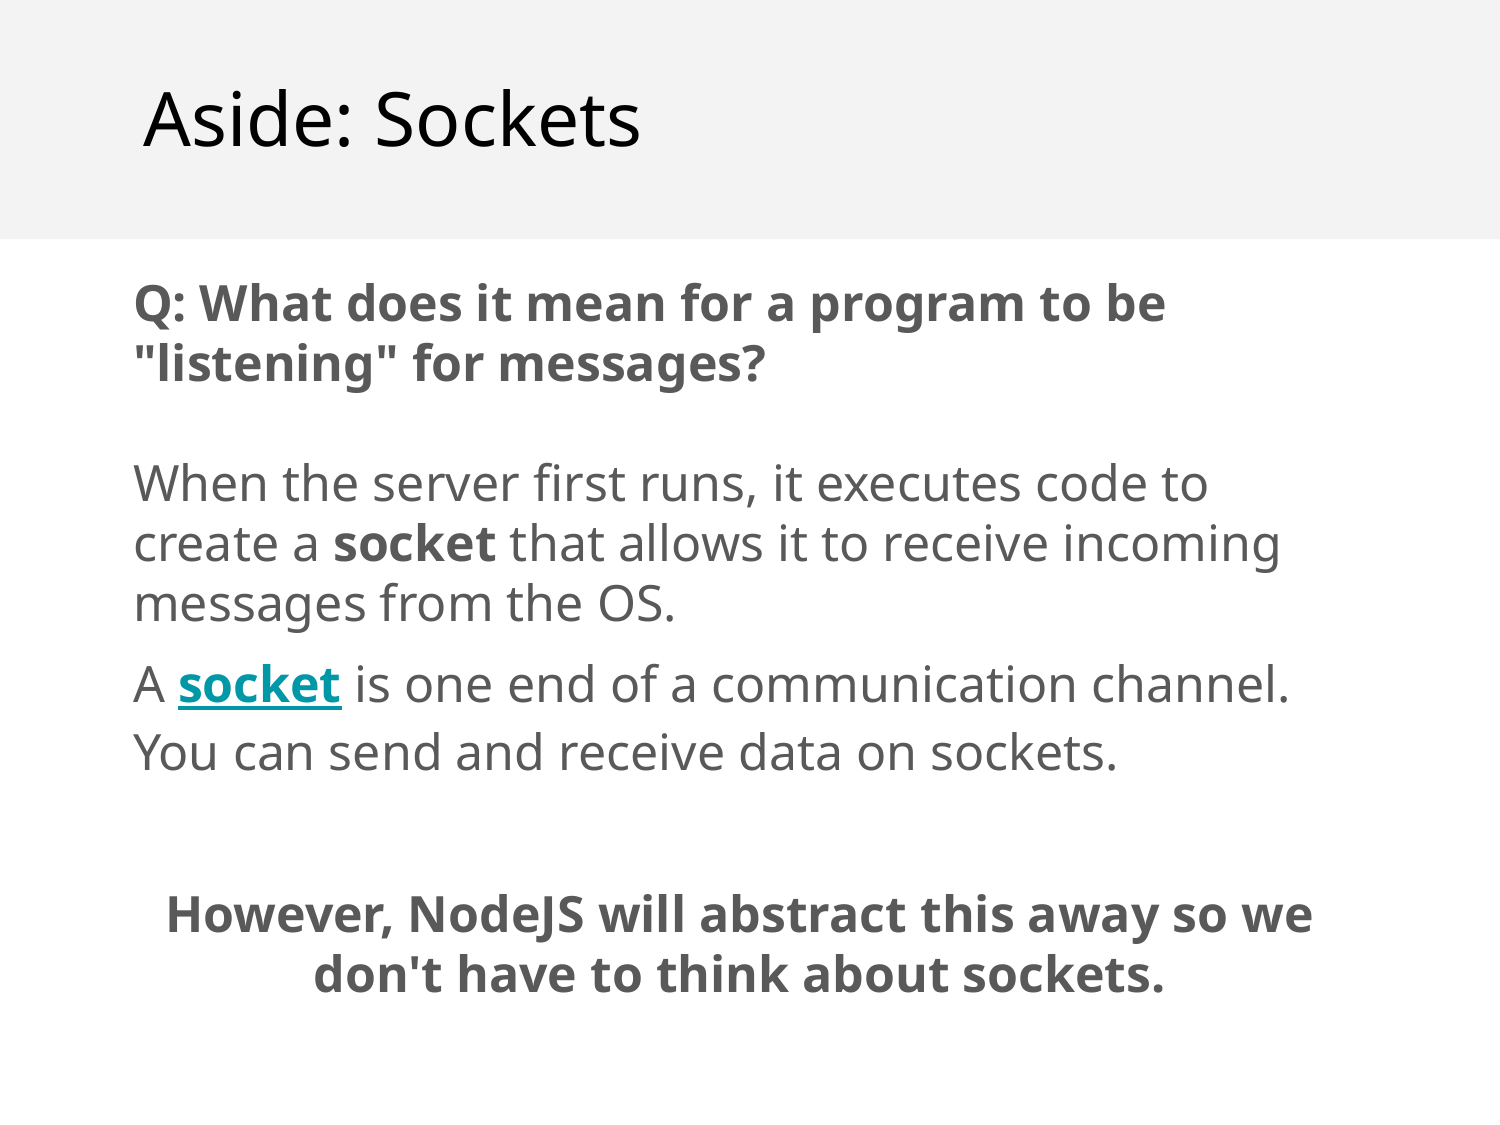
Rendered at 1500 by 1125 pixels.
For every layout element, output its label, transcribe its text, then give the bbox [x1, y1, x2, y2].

title Aside: Sockets [128, 56, 1372, 183]
list Q: What does it mean for a program to be "listening" for messages? When the server first runs, it executes code to create a socket that allows it to receive incoming messages from the OS. A socket is one end of a communication channel. You can send and receive data on sockets. However, NodeJS will abstract this away so we don't have to think about sockets. [118, 256, 1362, 1004]
